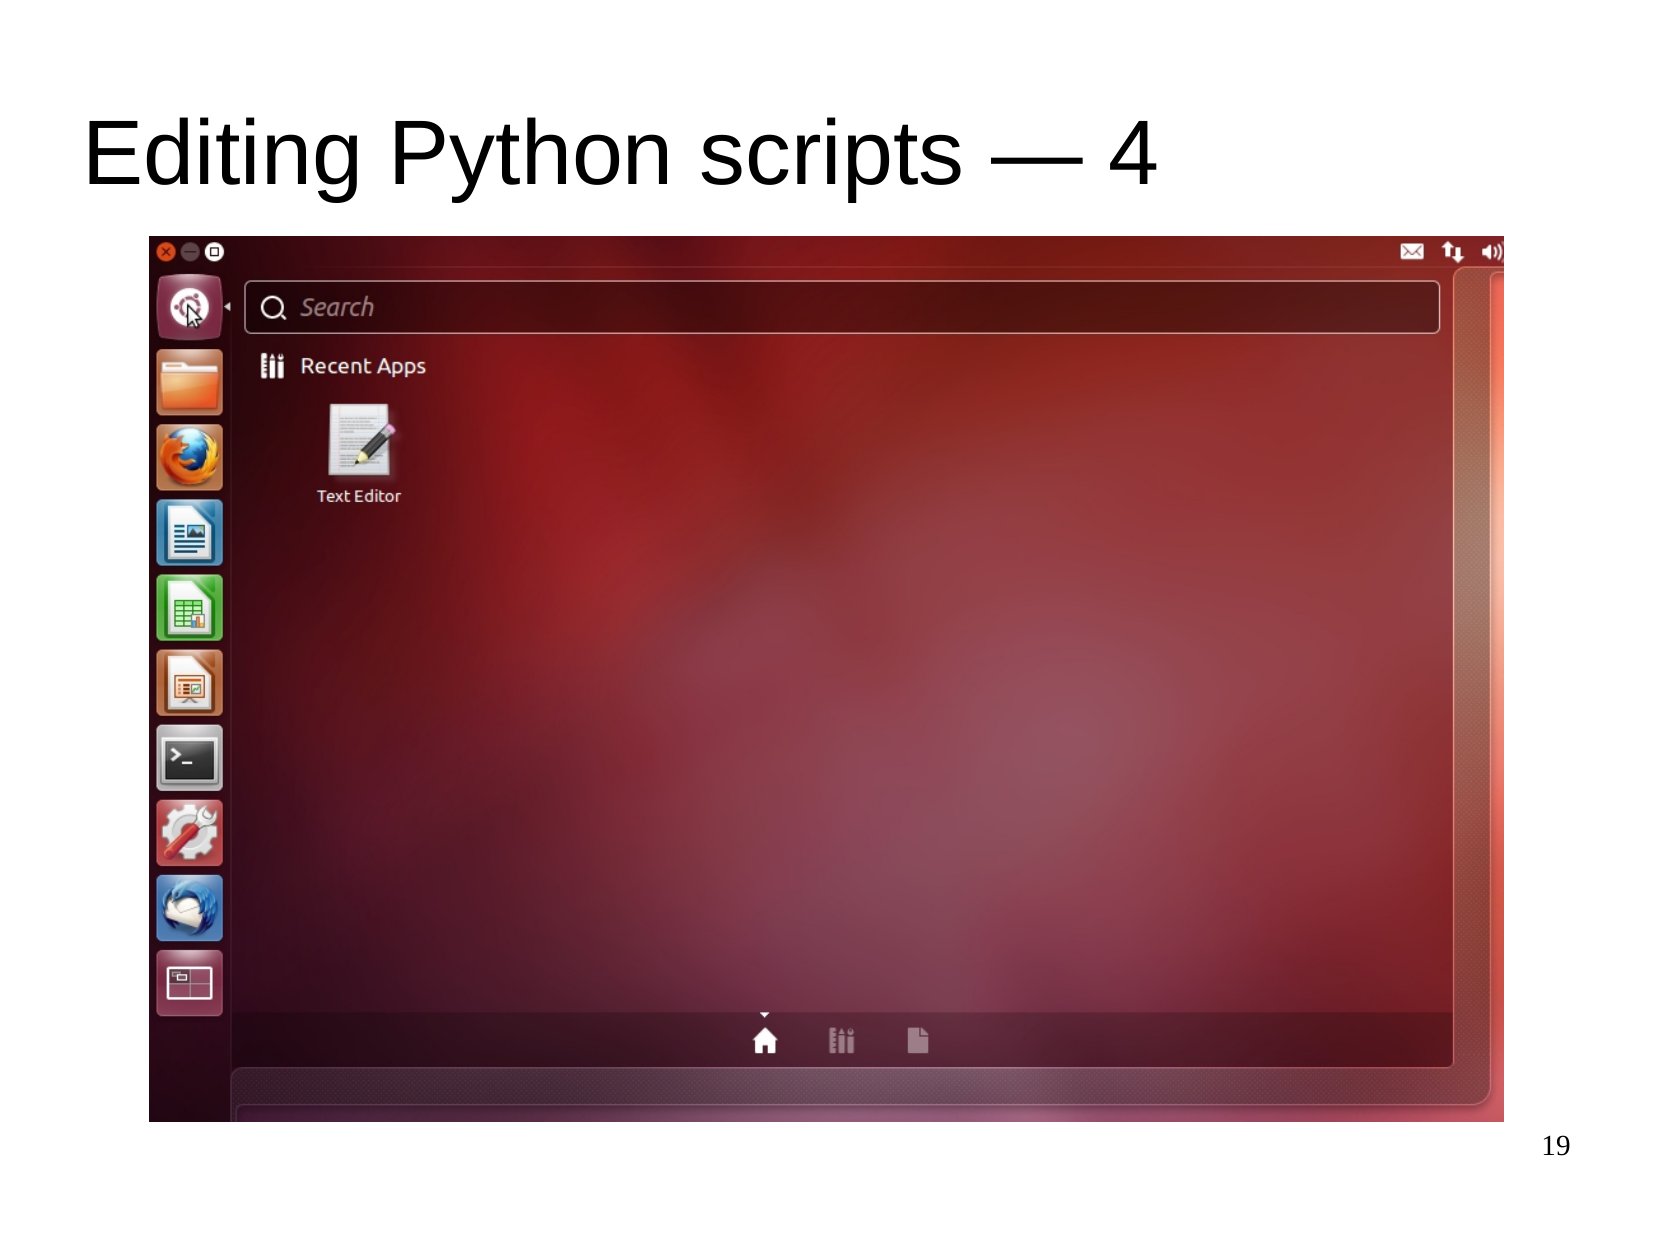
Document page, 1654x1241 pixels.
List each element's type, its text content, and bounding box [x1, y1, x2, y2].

picture [149, 236, 1504, 1123]
title Editing Python scripts ― 4 [82, 49, 1571, 257]
